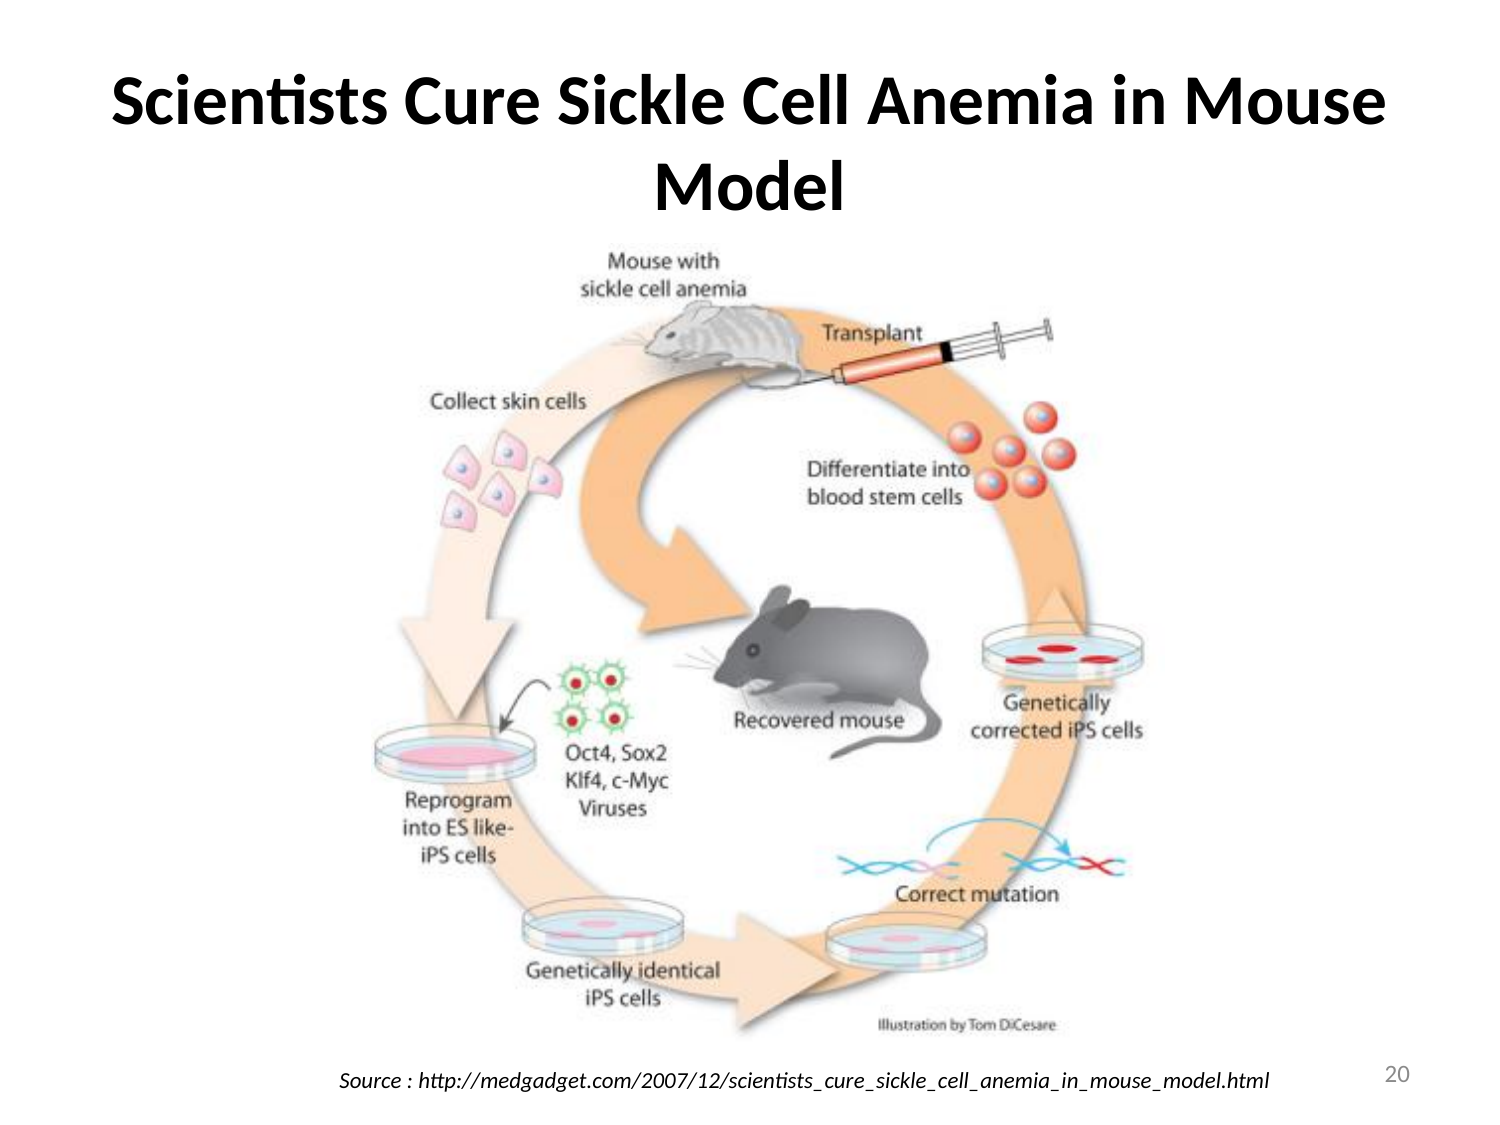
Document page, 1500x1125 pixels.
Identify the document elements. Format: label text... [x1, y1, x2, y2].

text_box Source : http://medgadget.com/2007/12/scientists_cure_sickle_cell_anemia_in_mouse_model.html [324, 1058, 1306, 1101]
text_box Scientists Cure Sickle Cell Anemia in Mouse Model [74, 45, 1425, 233]
picture [371, 243, 1165, 1045]
